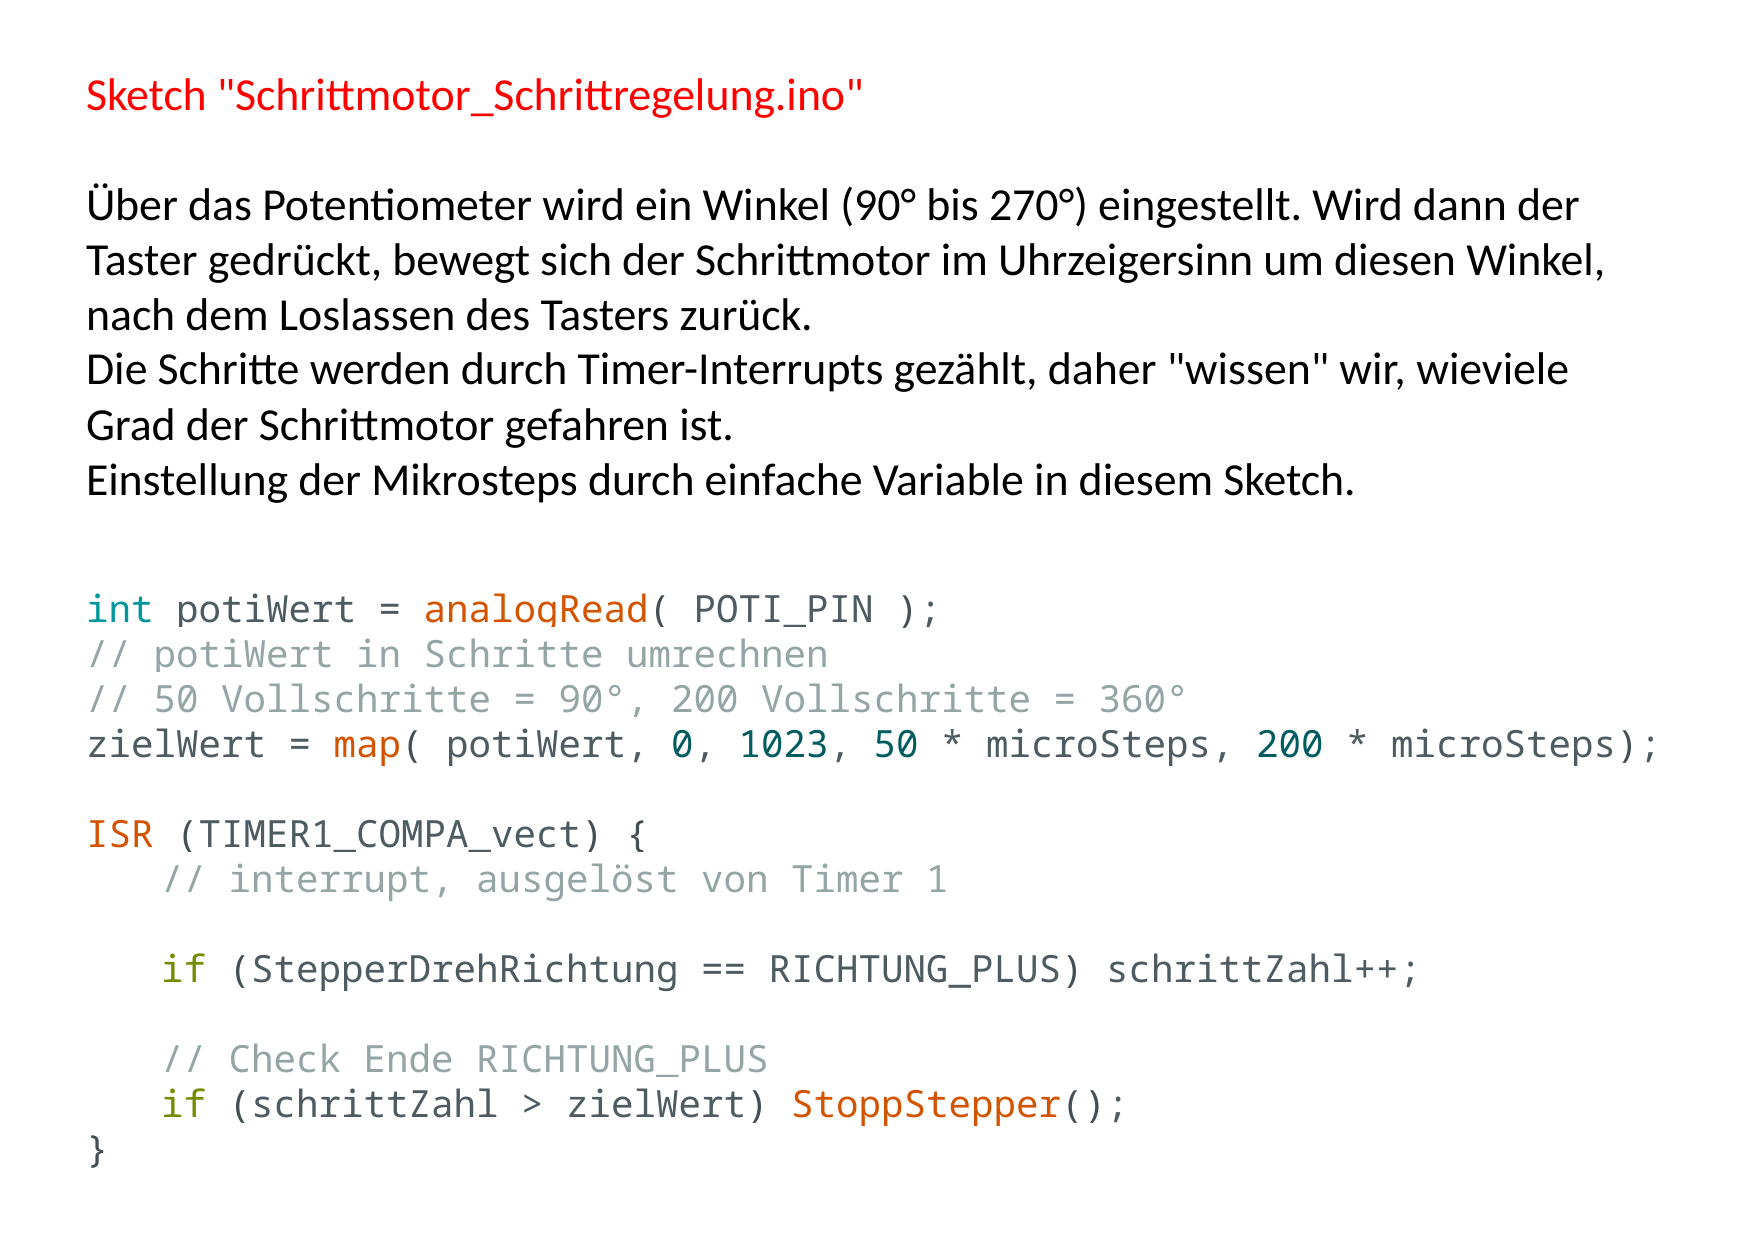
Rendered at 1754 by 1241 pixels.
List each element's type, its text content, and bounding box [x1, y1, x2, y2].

text_box Sketch "Schrittmotor_Schrittregelung.ino" Über das Potentiometer wird ein Winkel (90° bis 270°) eingestellt. Wird dann der Taster gedrückt, bewegt sich der Schrittmotor im Uhrzeigersinn um diesen Winkel, nach dem Loslassen des Tasters zurück. Die Schritte werden durch Timer-Interrupts gezählt, daher "wissen" wir, wieviele Grad der Schrittmotor gefahren ist. Einstellung der Mikrosteps durch einfache Variable in diesem Sketch. [71, 56, 1645, 517]
text_box int potiWert = analogRead( POTI_PIN ); // potiWert in Schritte umrechnen // 50 Vollschritte = 90°, 200 Vollschritte = 360° zielWert = map( potiWert, 0, 1023, 50 * microSteps, 200 * microSteps); ISR (TIMER1_COMPA_vect) { // interrupt, ausgelöst von Timer 1 if (StepperDrehRichtung == RICHTUNG_PLUS) schrittZahl++; // Check Ende RICHTUNG_PLUS if (schrittZahl > zielWert) StoppStepper(); } [71, 577, 1710, 1184]
